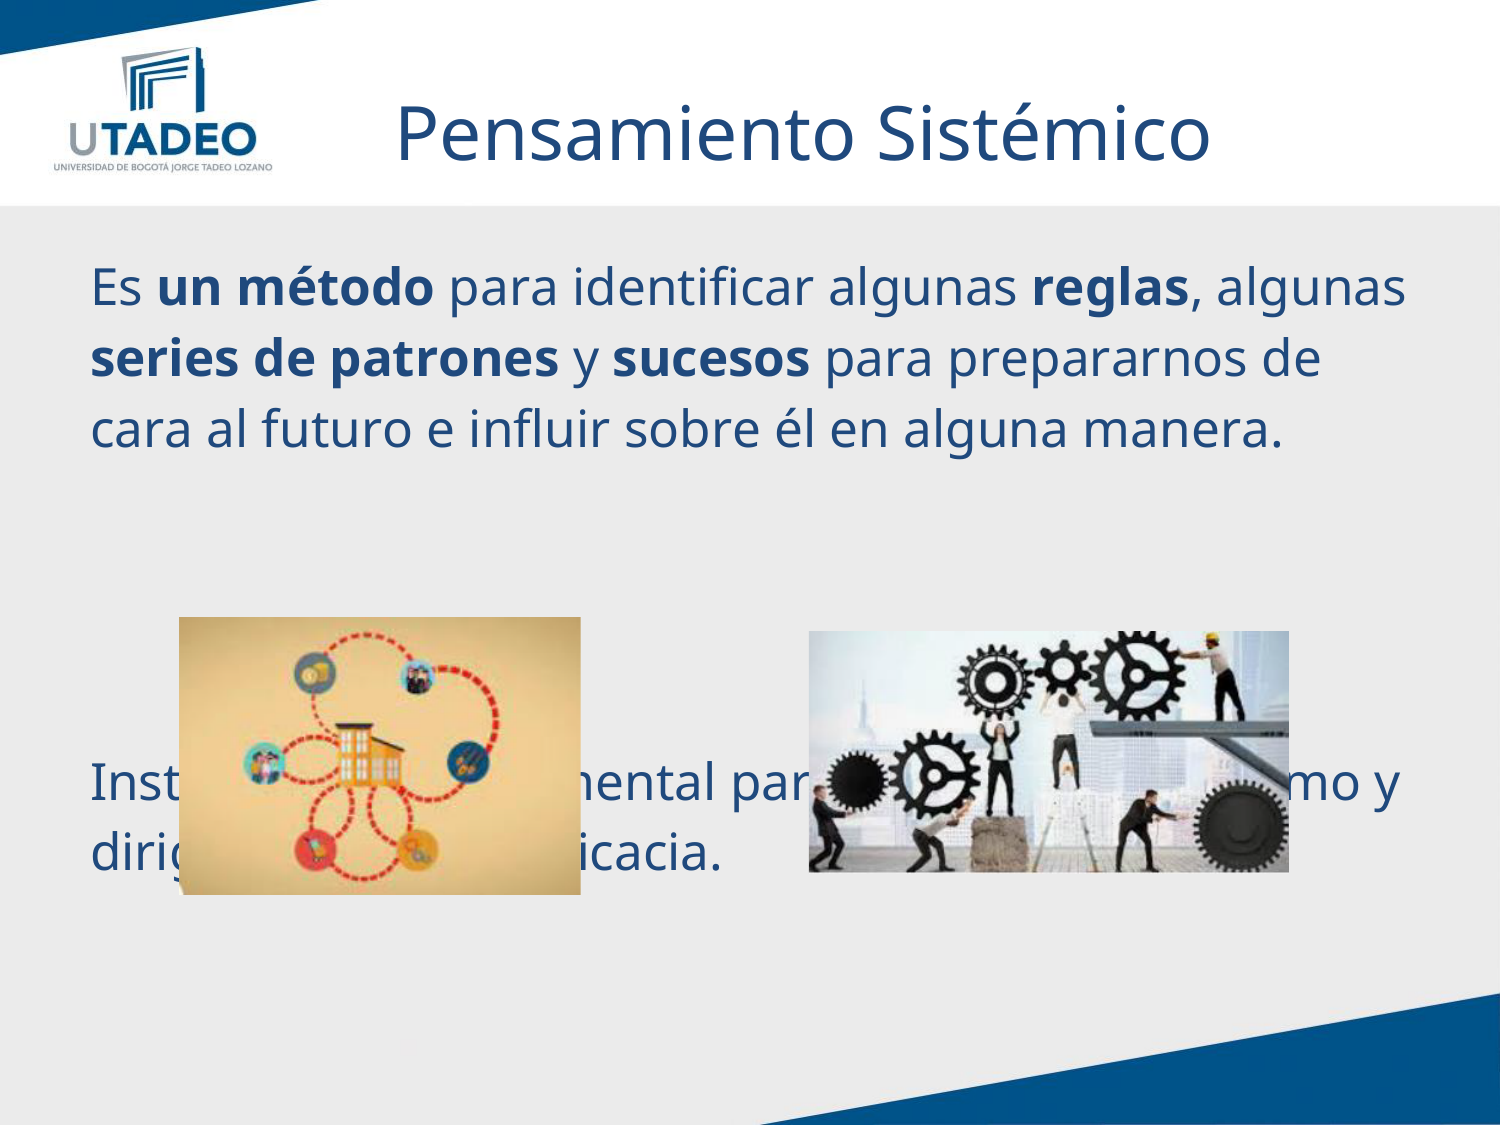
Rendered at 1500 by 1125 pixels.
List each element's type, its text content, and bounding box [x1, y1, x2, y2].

picture [808, 631, 1289, 874]
list Es un método para identificar algunas reglas, algunas series de patrones y sucesos para prepararnos de cara al futuro e influir sobre él en alguna manera. Instrumento fundamental para guiarse a uno mismo y dirigir a otros con eficacia. [75, 230, 1426, 973]
title Pensamiento Sistémico [379, 45, 1426, 233]
picture [179, 617, 581, 895]
